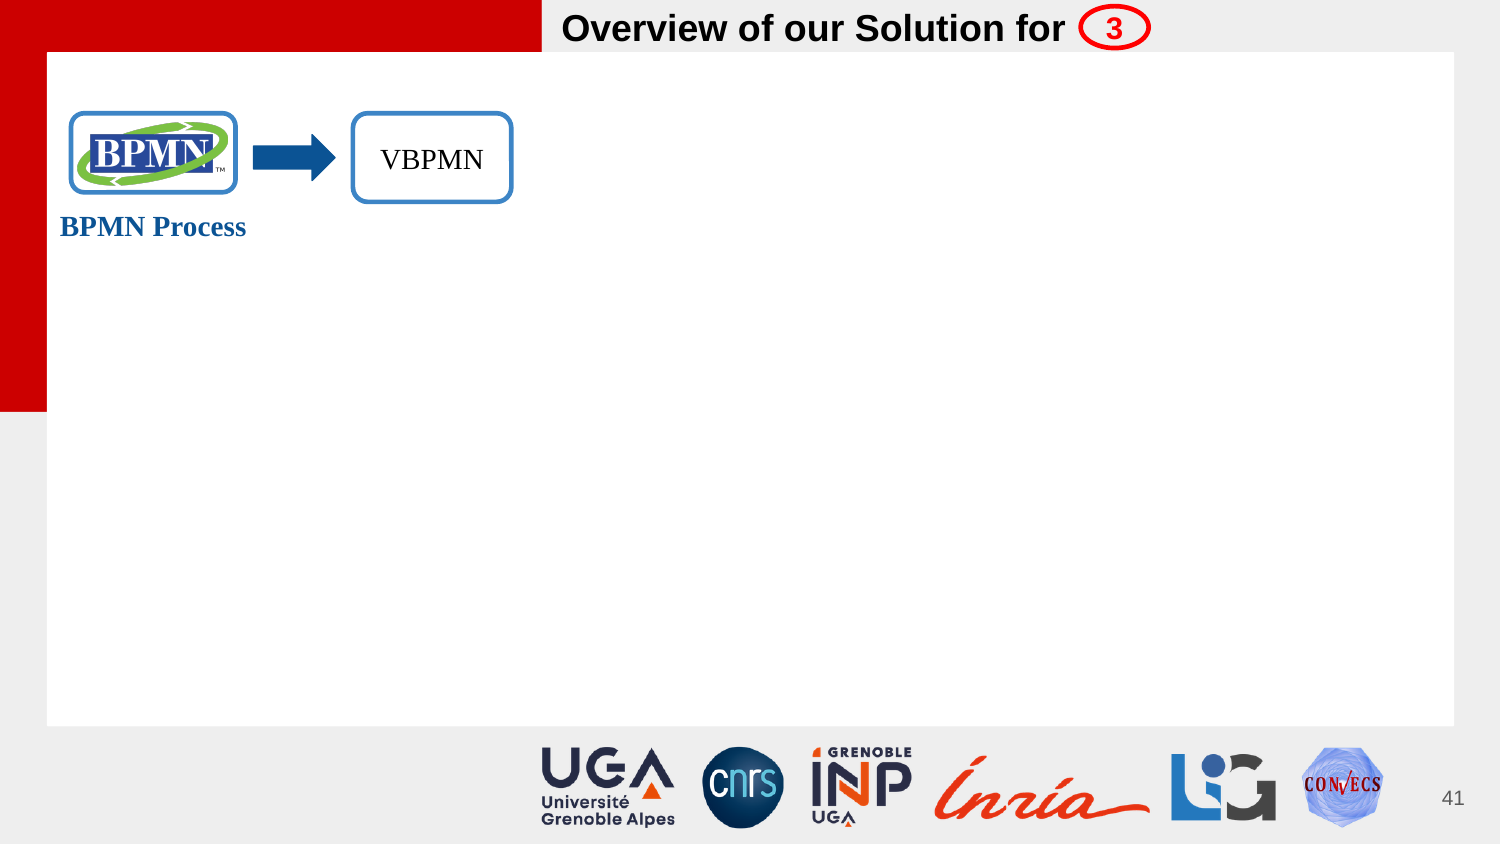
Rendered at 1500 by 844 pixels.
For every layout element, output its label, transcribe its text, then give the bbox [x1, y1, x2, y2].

text_box VBPMN [352, 113, 512, 202]
text_box [253, 134, 335, 181]
text_box 3 [1080, 6, 1149, 49]
text_box BPMN Process [12, 197, 294, 252]
picture [0, 0, 1500, 844]
text_box Overview of our Solution for [546, 0, 1441, 55]
slide_number <numéro> [1389, 764, 1480, 830]
